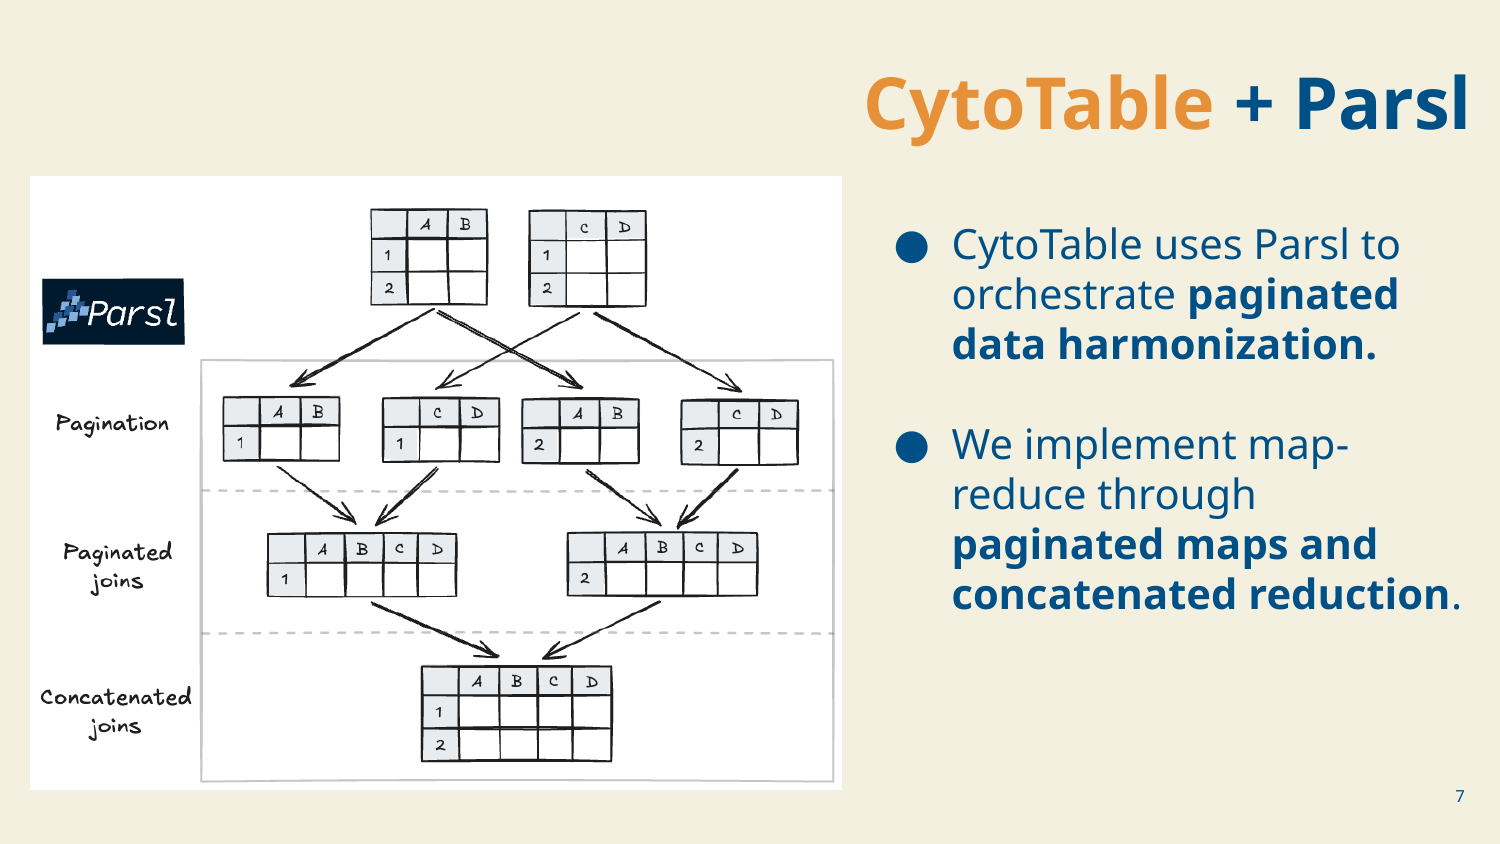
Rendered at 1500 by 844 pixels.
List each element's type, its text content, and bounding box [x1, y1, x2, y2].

slide_number 1 [1389, 764, 1480, 830]
picture [30, 176, 842, 790]
list CytoTable uses Parsl to orchestrate paginated data harmonization. We implement map-reduce through paginated maps and concatenated reduction. [861, 202, 1480, 707]
title CytoTable + Parsl [848, 52, 1500, 157]
